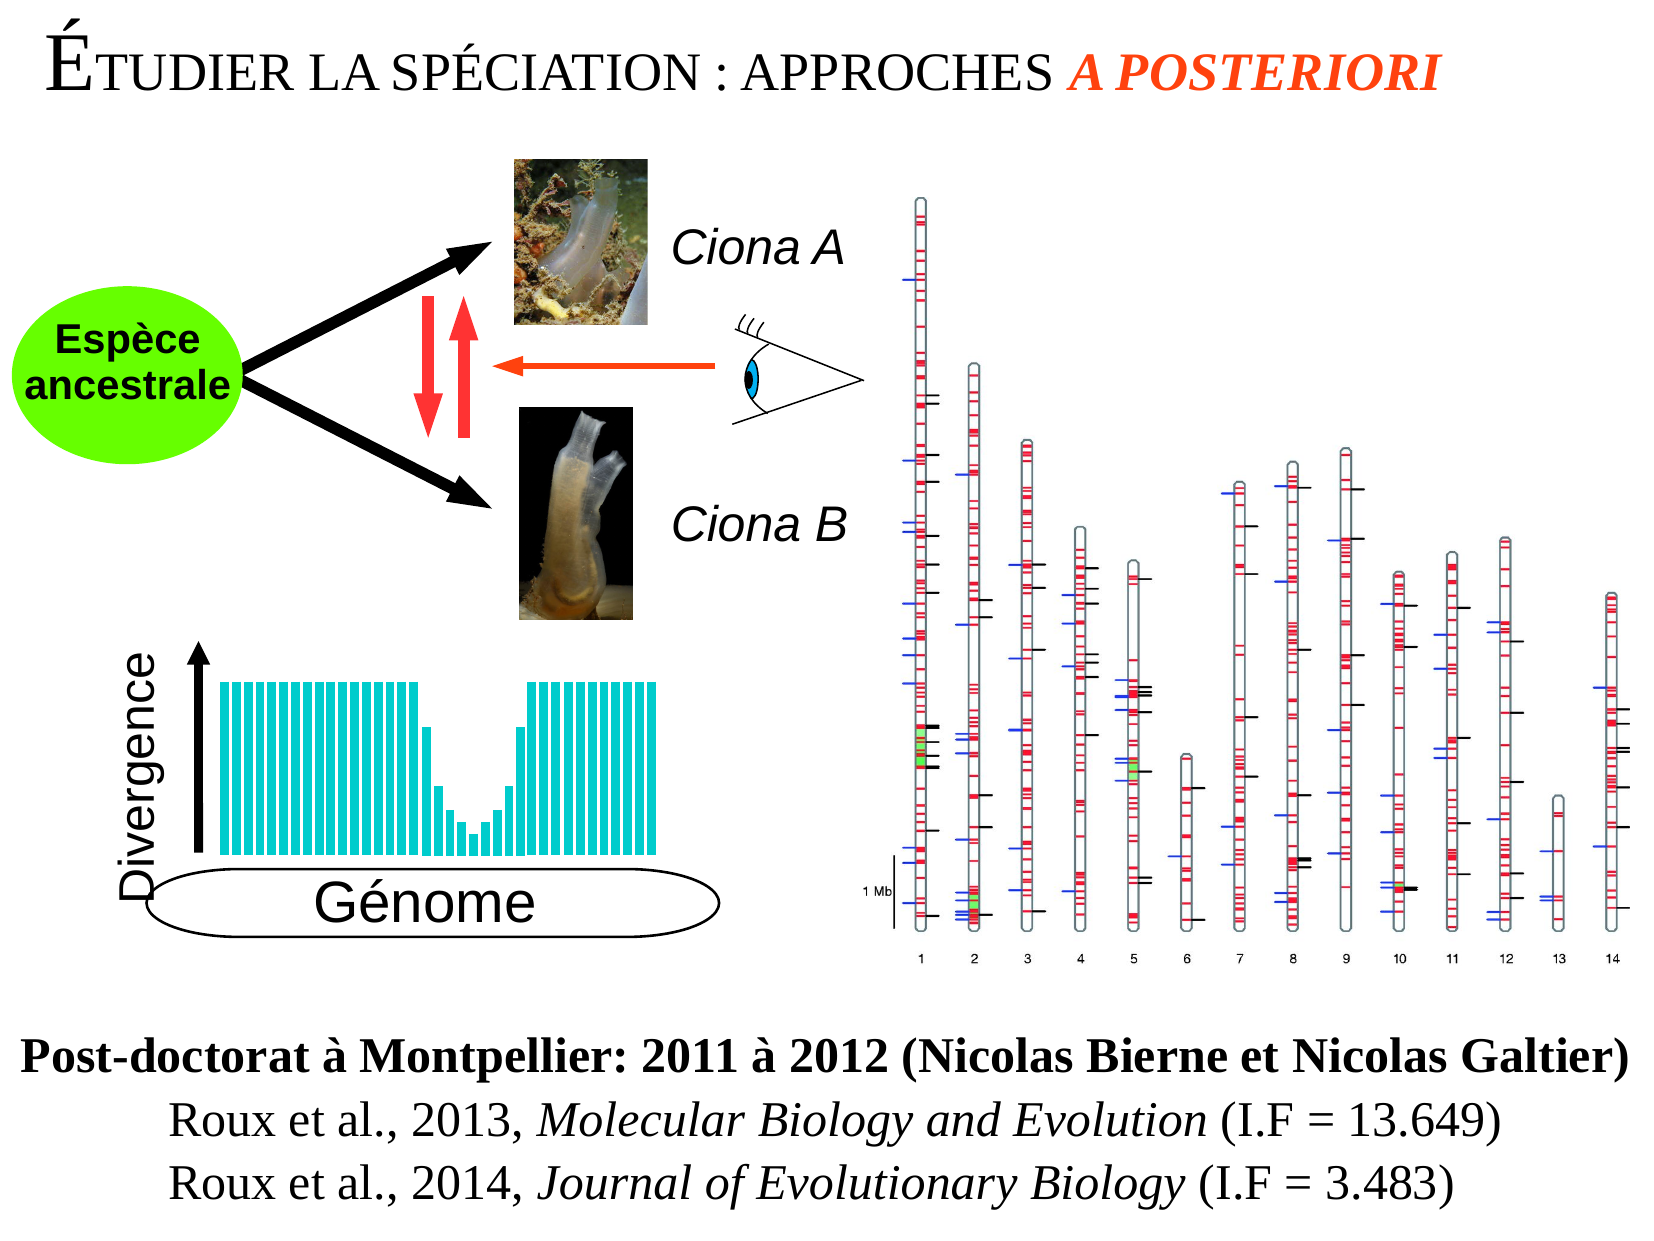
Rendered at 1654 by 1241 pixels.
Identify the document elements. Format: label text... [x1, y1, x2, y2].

text_box Divergence [101, 625, 228, 920]
text_box ÉTUDIER LA SPÉCIATION : APPROCHES A POSTERIORI [30, 8, 1457, 116]
text_box Espèce ancestrale [9, 308, 247, 417]
text_box [744, 362, 757, 396]
text_box [25, 417, 230, 465]
picture [862, 197, 1630, 966]
text_box [51, 286, 204, 308]
picture [514, 159, 648, 325]
text_box Génome [298, 862, 552, 943]
text_box Ciona B [655, 489, 864, 560]
text_box Ciona A [655, 211, 862, 283]
text_box Post-doctorat à Montpellier: 2011 à 2012 (Nicolas Bierne et Nicolas Galtier) Roux et al., 2013, Molecular Biology and Evolution (I.F = 13.649) Roux et al., 2014, Journal of Evolutionary Biology (I.F = 3.483) [5, 1012, 1646, 1231]
picture [519, 407, 633, 621]
